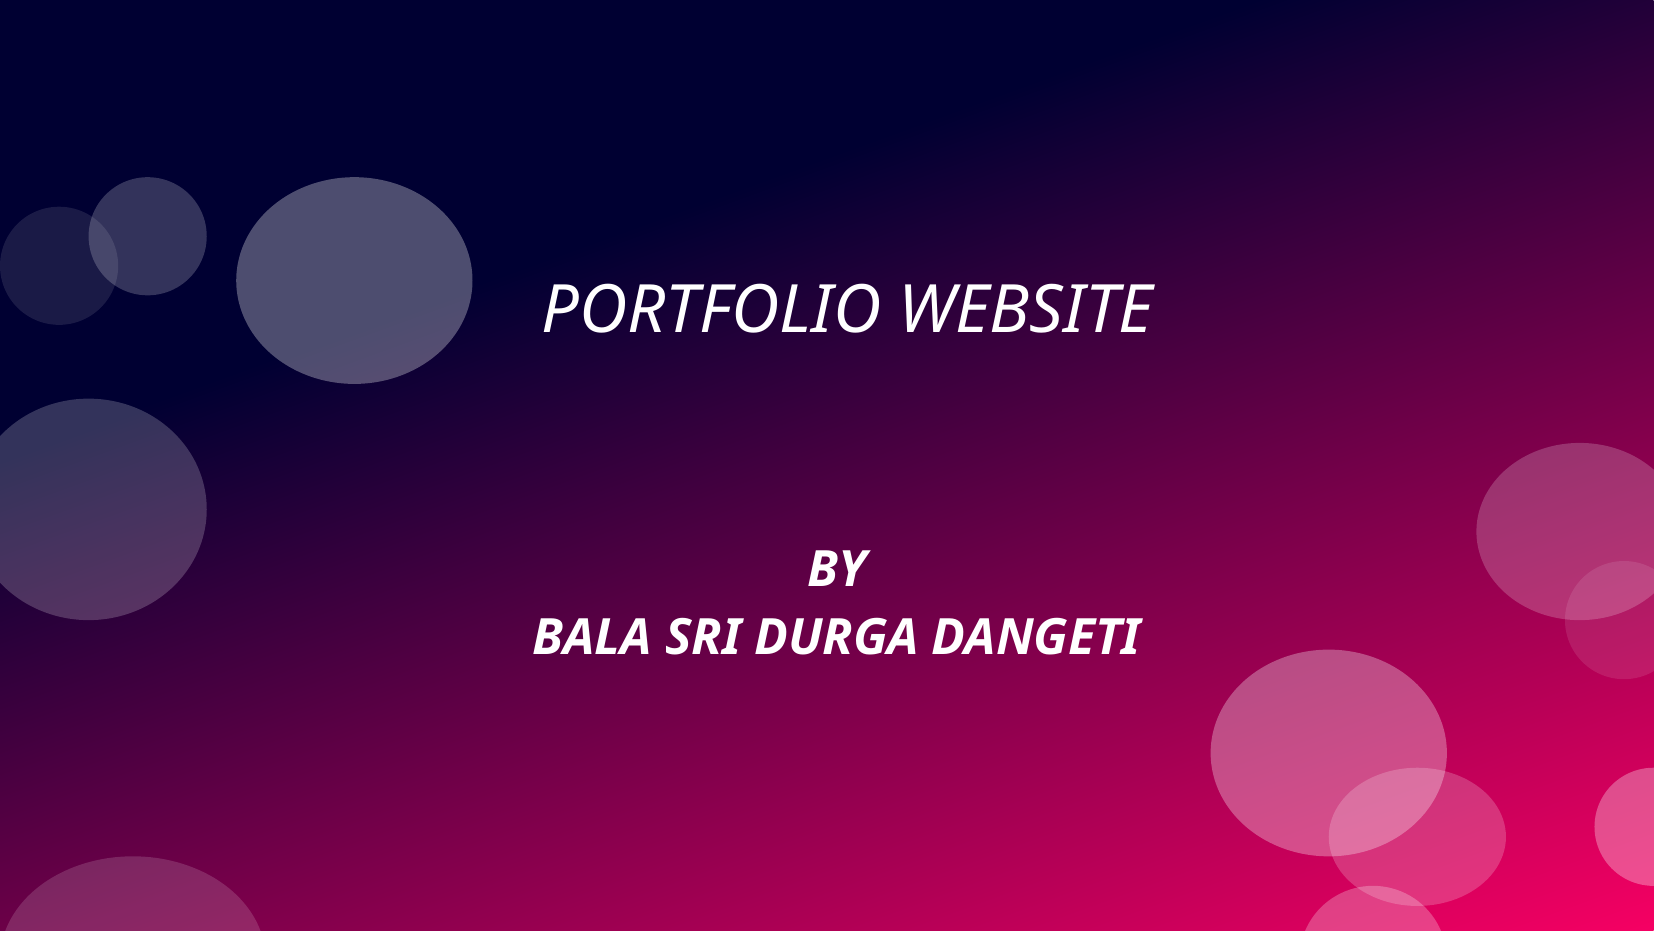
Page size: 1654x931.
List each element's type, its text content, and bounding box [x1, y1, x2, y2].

title PORTFOLIO WEBSITE [75, 223, 1552, 390]
subtitle BY BALA SRI DURGA DANGETI [98, 424, 1576, 779]
